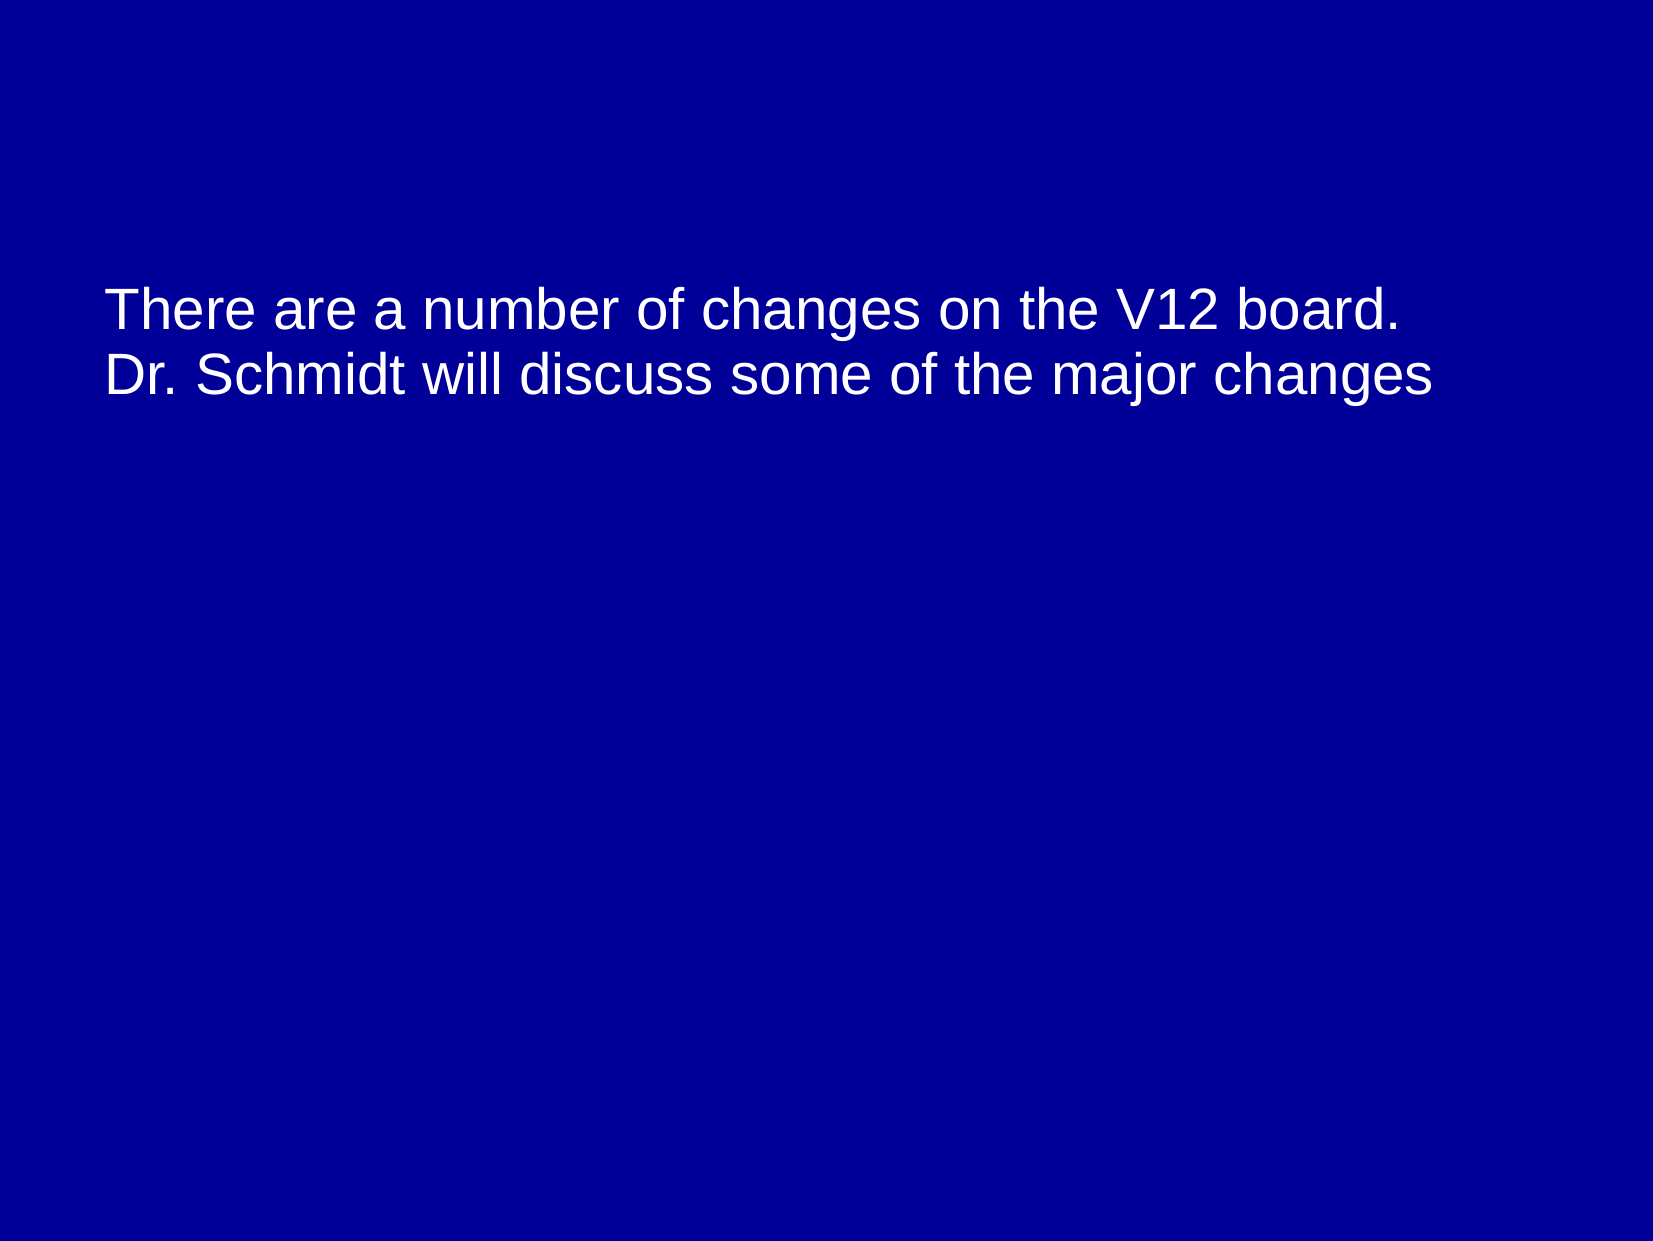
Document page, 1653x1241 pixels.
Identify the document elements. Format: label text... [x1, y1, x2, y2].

text_box There are a number of changes on the V12 board. Dr. Schmidt will discuss some of the major changes [90, 270, 1516, 546]
